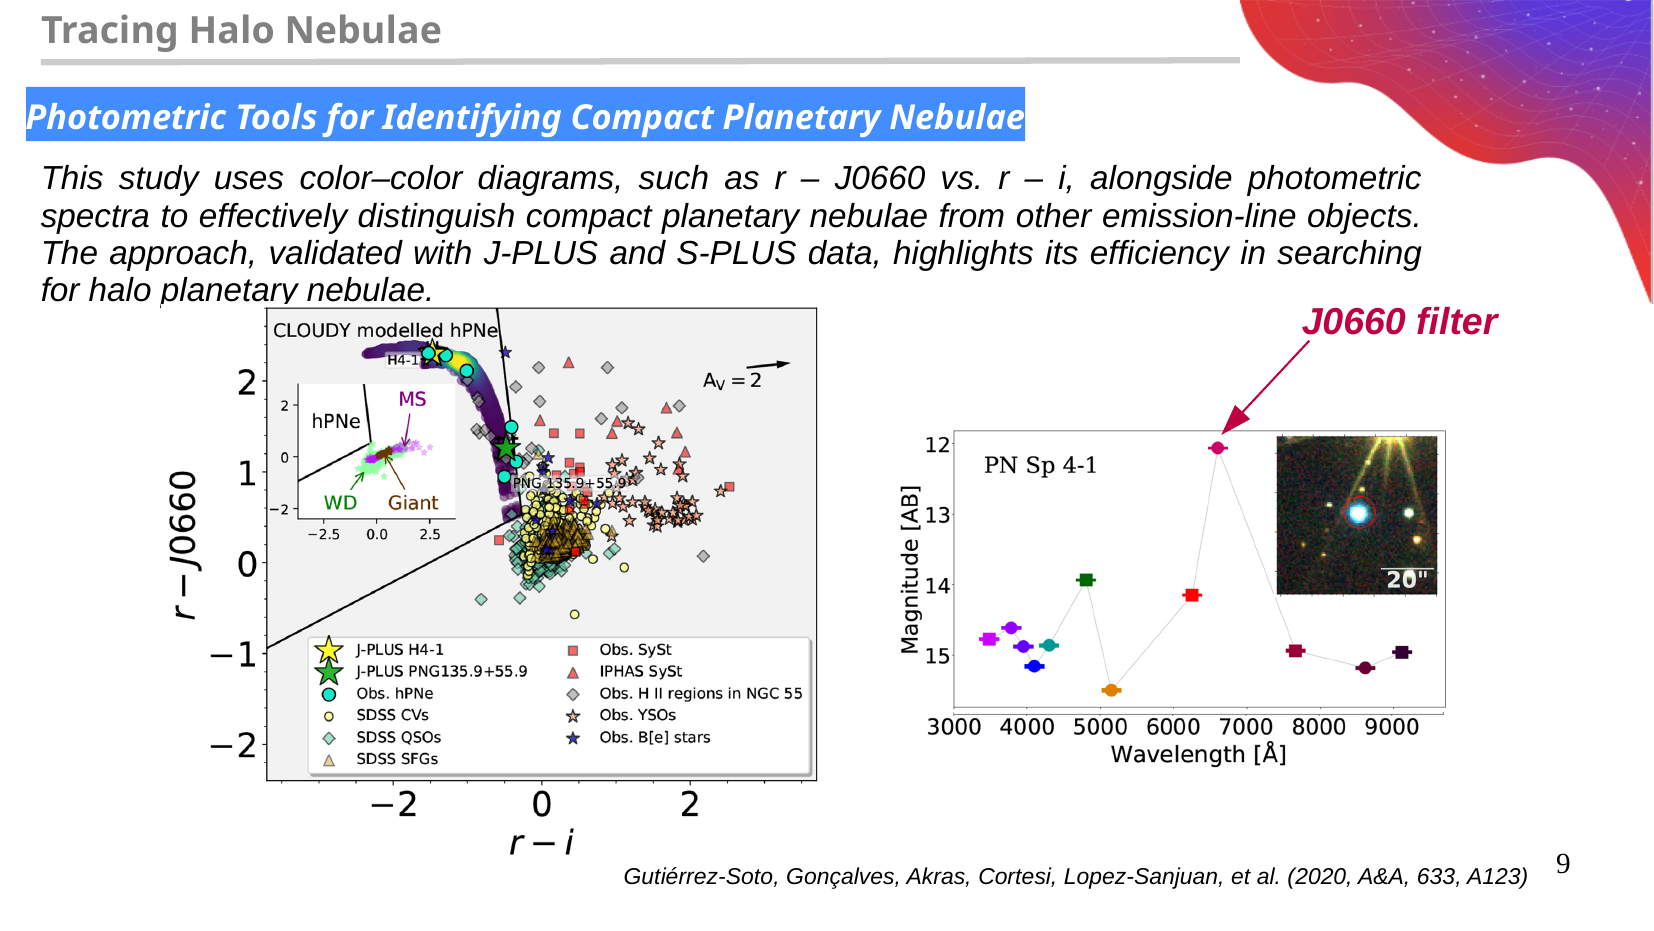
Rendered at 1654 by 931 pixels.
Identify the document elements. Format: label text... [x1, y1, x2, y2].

picture [875, 427, 1486, 770]
picture [1240, 0, 1654, 304]
text_box Gutiérrez-Soto, Gonçalves, Akras, Cortesi, Lopez-Sanjuan, et al. (2020, A&A, 633, A123) [608, 856, 1586, 931]
text_box Photometric Tools for Identifying Compact Planetary Nebulae [26, 86, 1026, 142]
text_box Tracing Halo Nebulae [26, 0, 891, 86]
text_box J0660 filter [1287, 292, 1534, 351]
text_box This study uses color–color diagrams, such as r – J0660 vs. r – i, alongside photometric spectra to effectively distinguish compact planetary nebulae from other emission-line objects. The approach, validated with J-PLUS and S-PLUS data, highlights its efficiency in searching for halo planetary nebulae. [26, 152, 1440, 316]
picture [161, 304, 820, 859]
